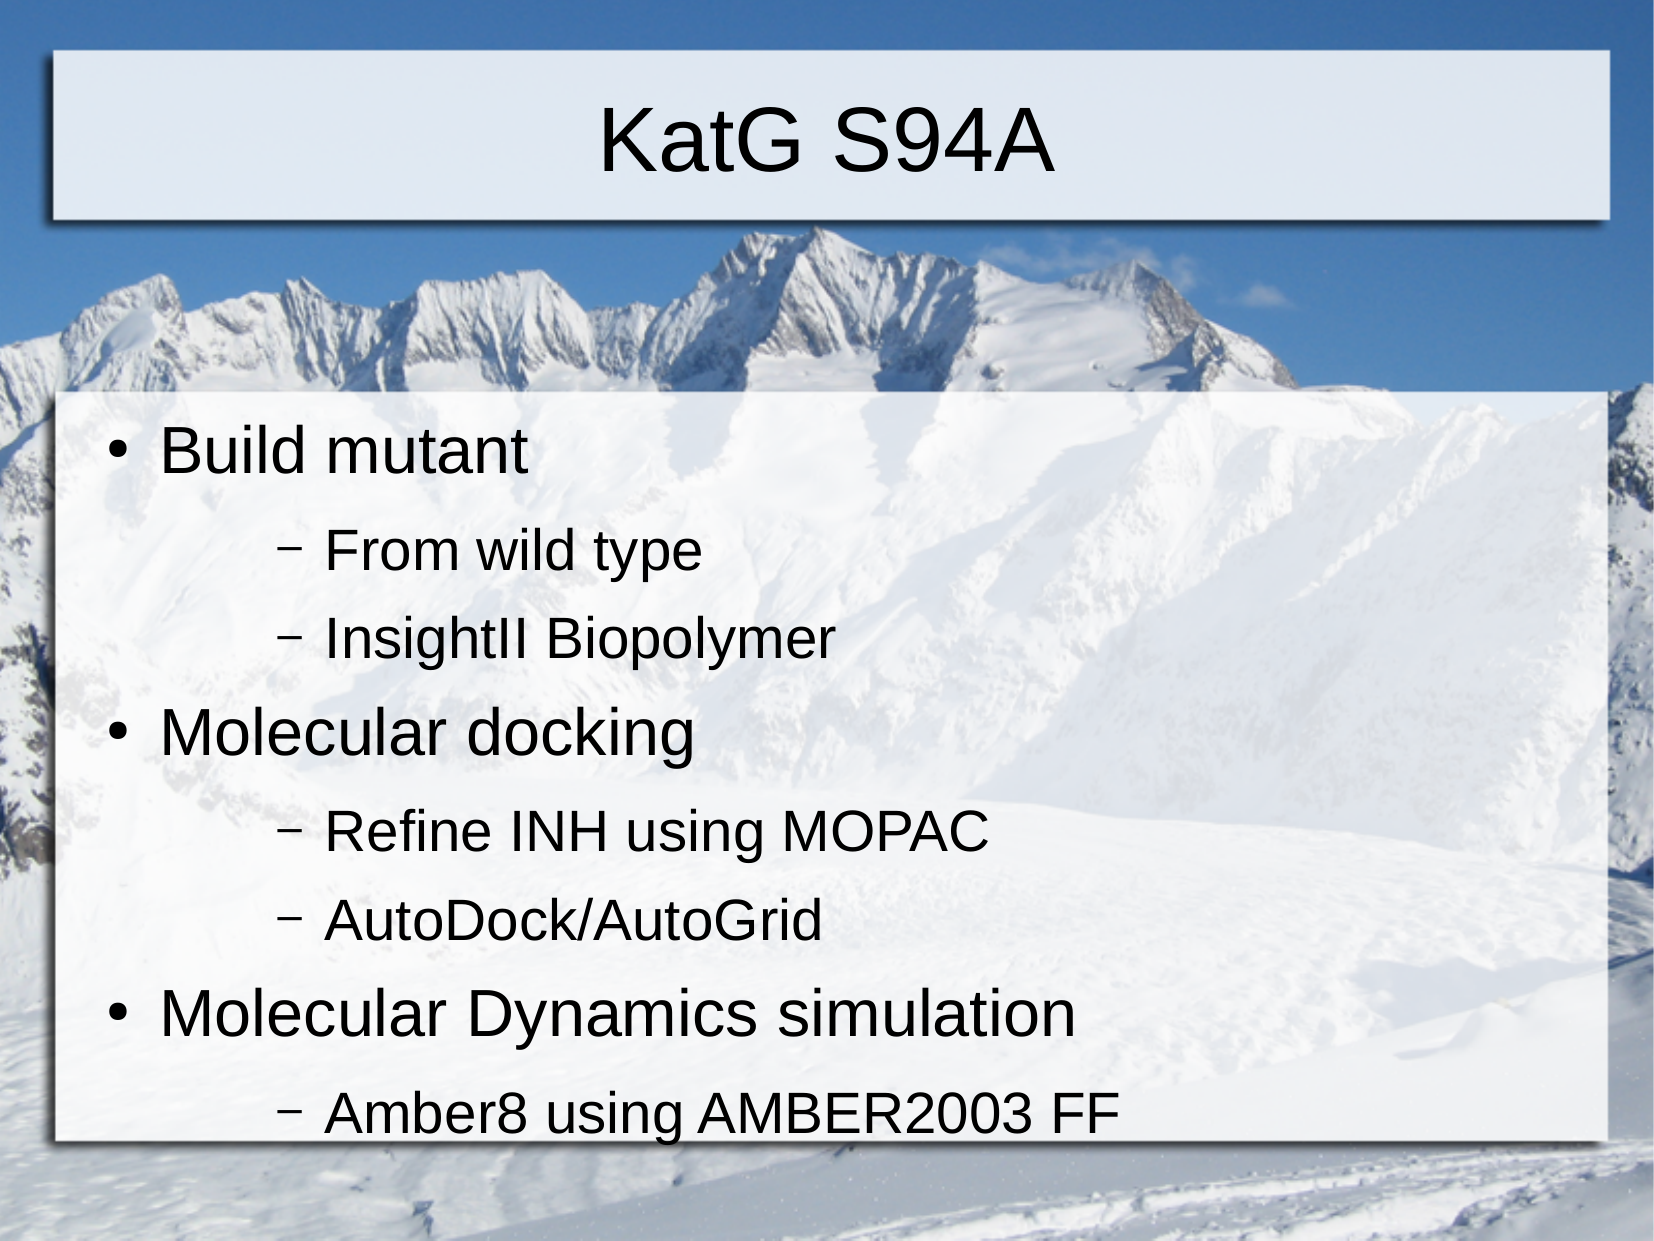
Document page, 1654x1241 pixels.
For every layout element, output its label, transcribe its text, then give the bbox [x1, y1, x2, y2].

list Build mutant From wild type InsightII Biopolymer Molecular docking Refine INH using MOPAC AutoDock/AutoGrid Molecular Dynamics simulation Amber8 using AMBER2003 FF [88, 413, 1571, 1218]
picture [0, 0, 1654, 1241]
title KatG S94A [59, 68, 1595, 212]
